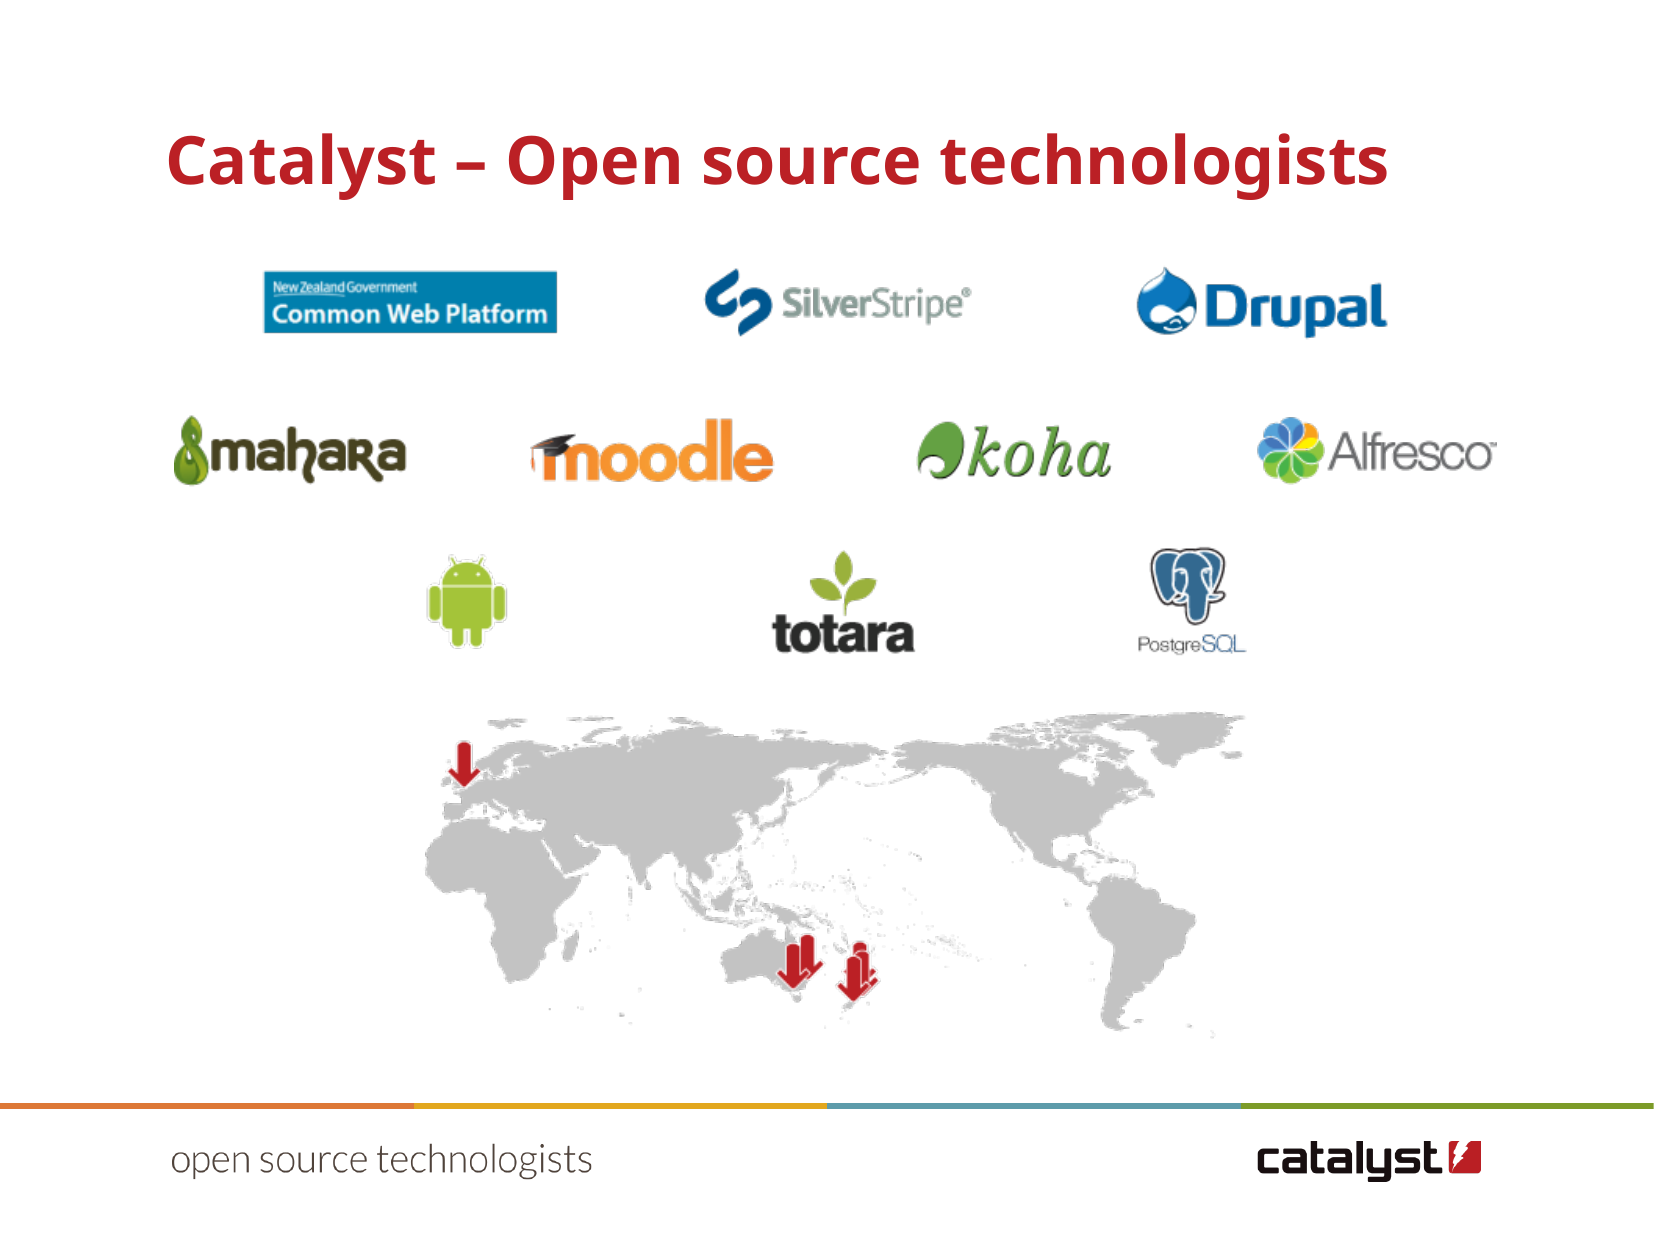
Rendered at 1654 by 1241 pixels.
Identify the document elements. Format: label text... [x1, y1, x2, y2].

title Catalyst – Open source technologists [165, 55, 1489, 263]
picture [174, 230, 1497, 1043]
picture [0, 1103, 1654, 1182]
